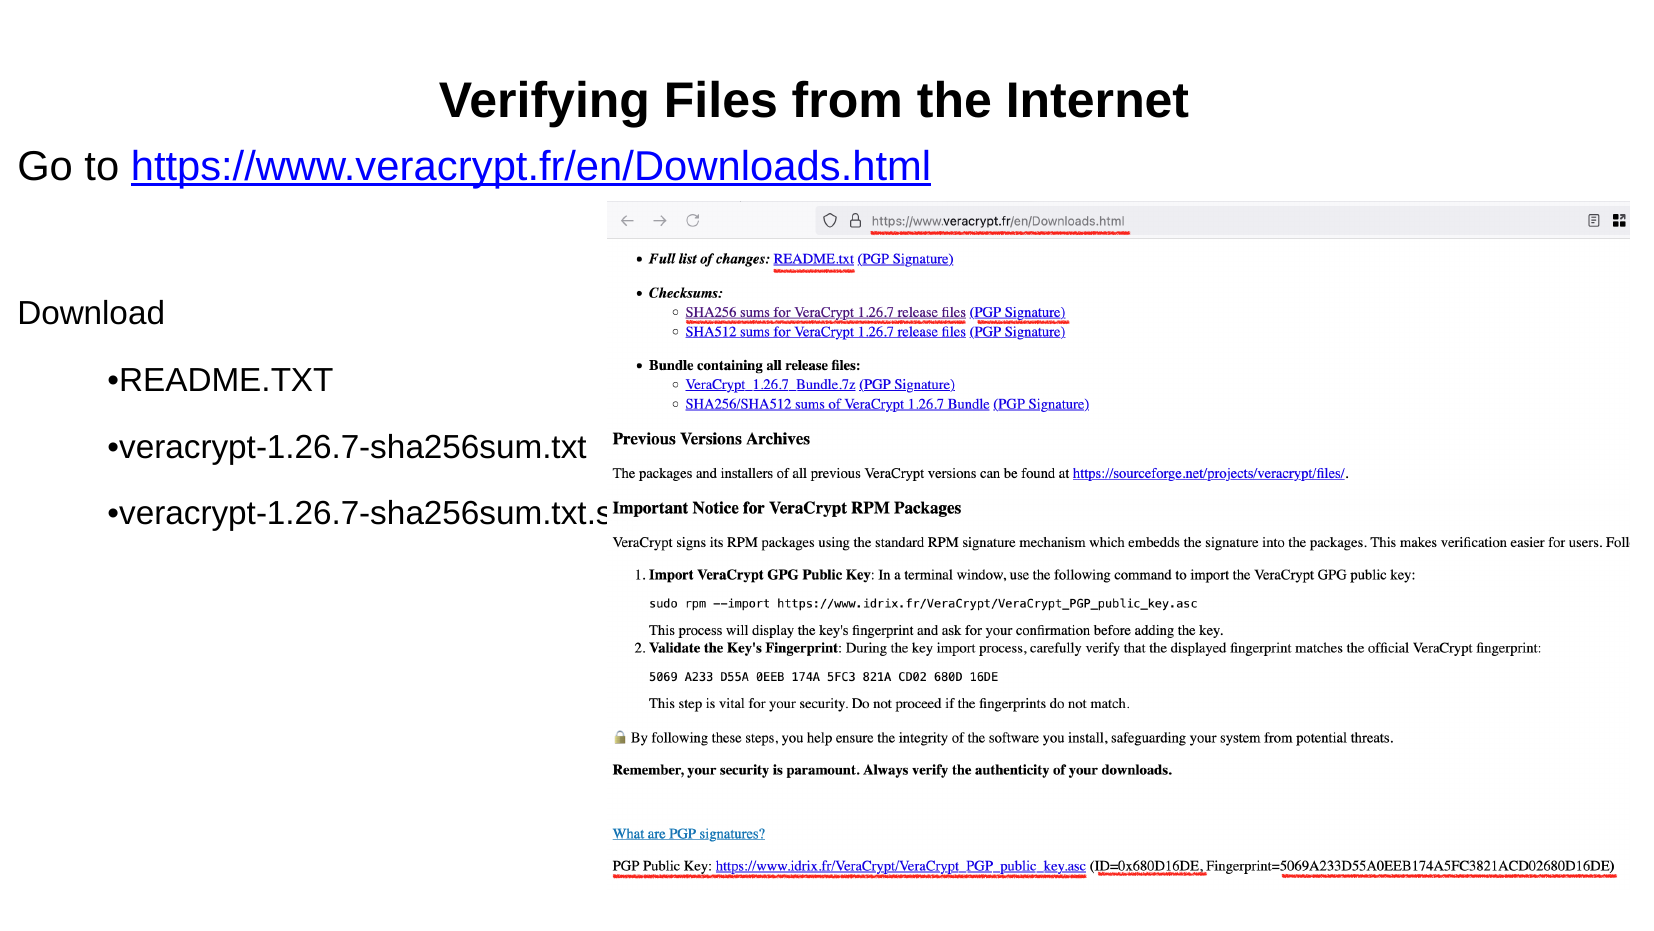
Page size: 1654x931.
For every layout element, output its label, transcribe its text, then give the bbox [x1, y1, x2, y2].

title Verifying Files from the Internet [108, 42, 1521, 143]
picture [607, 201, 1630, 890]
list Go to https://www.veracrypt.fr/en/Downloads.html Download README.TXT veracrypt-1.26.7-sha256sum.txt veracrypt-1.26.7-sha256sum.txt.sig [17, 143, 1568, 862]
